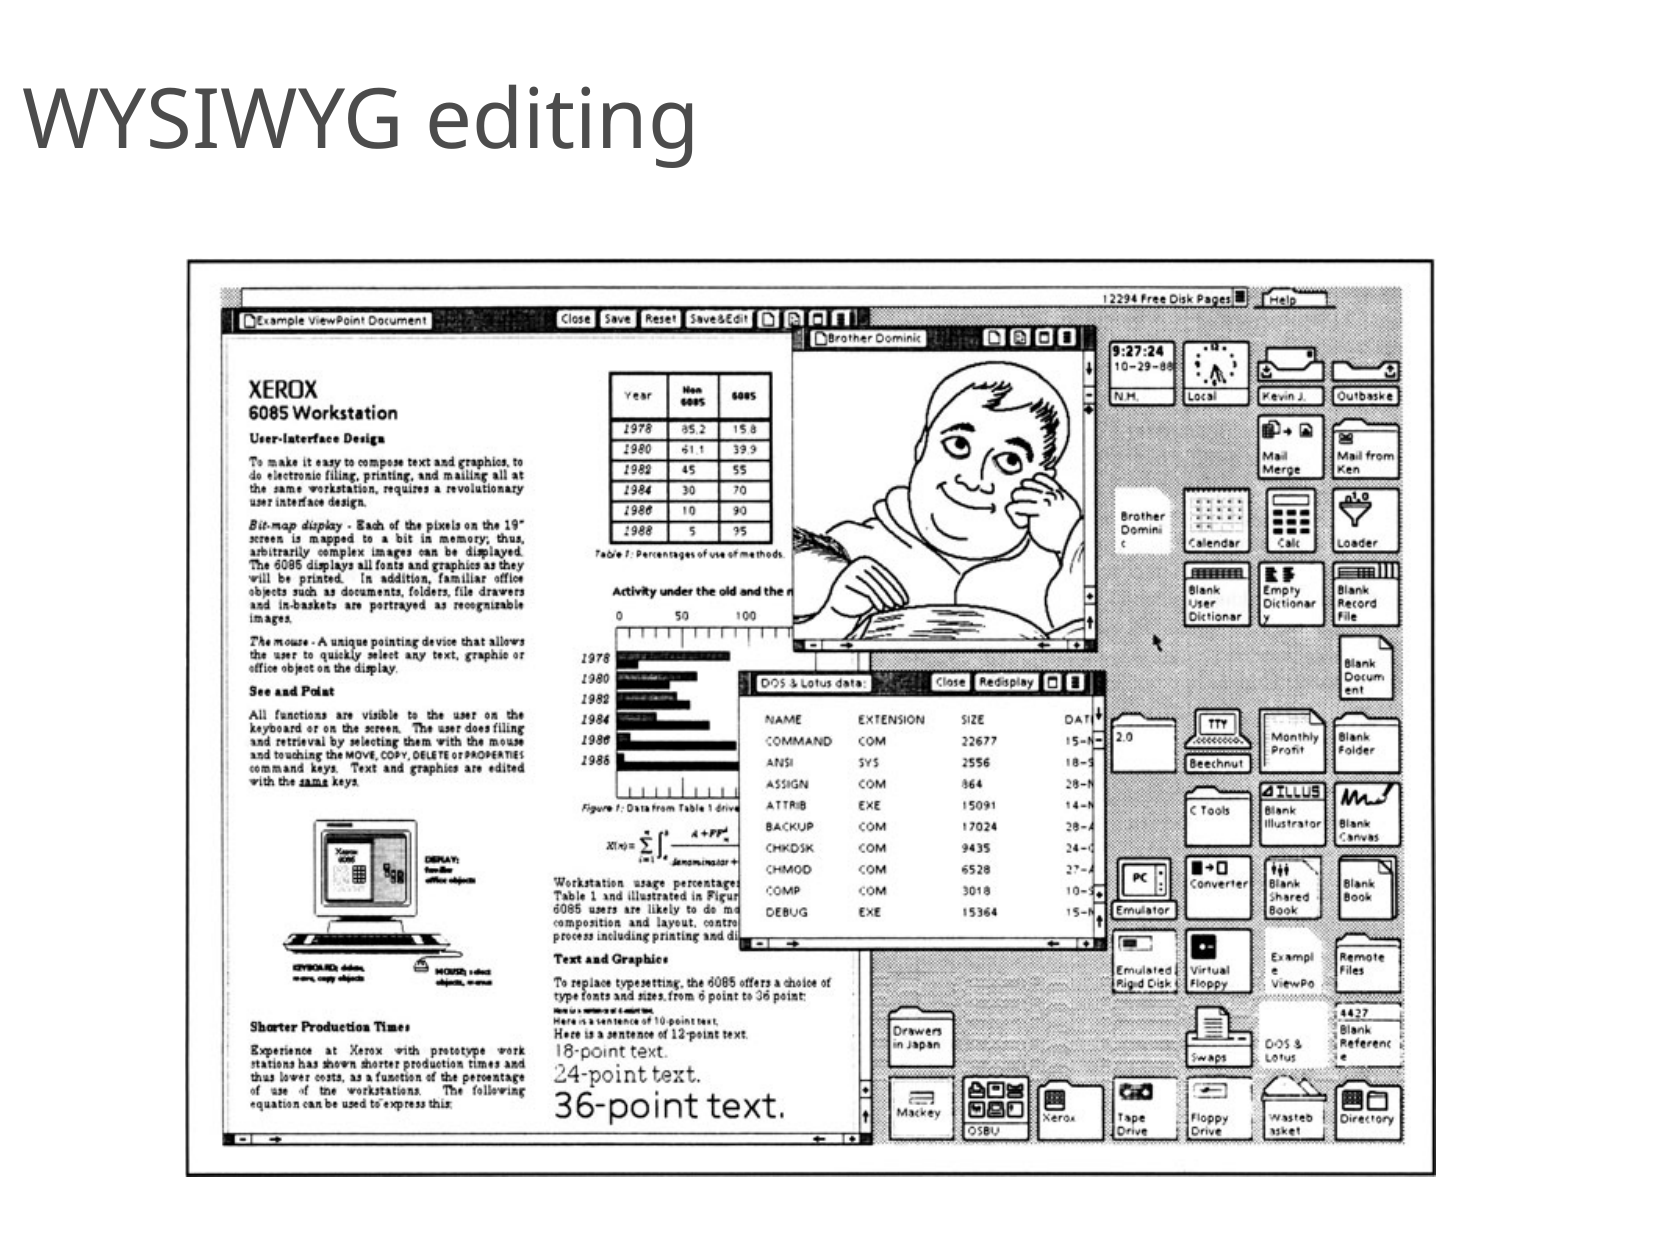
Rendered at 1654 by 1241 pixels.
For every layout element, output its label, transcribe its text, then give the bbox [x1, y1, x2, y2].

picture [185, 258, 1436, 1177]
title WYSIWYG editing [22, 26, 1654, 205]
